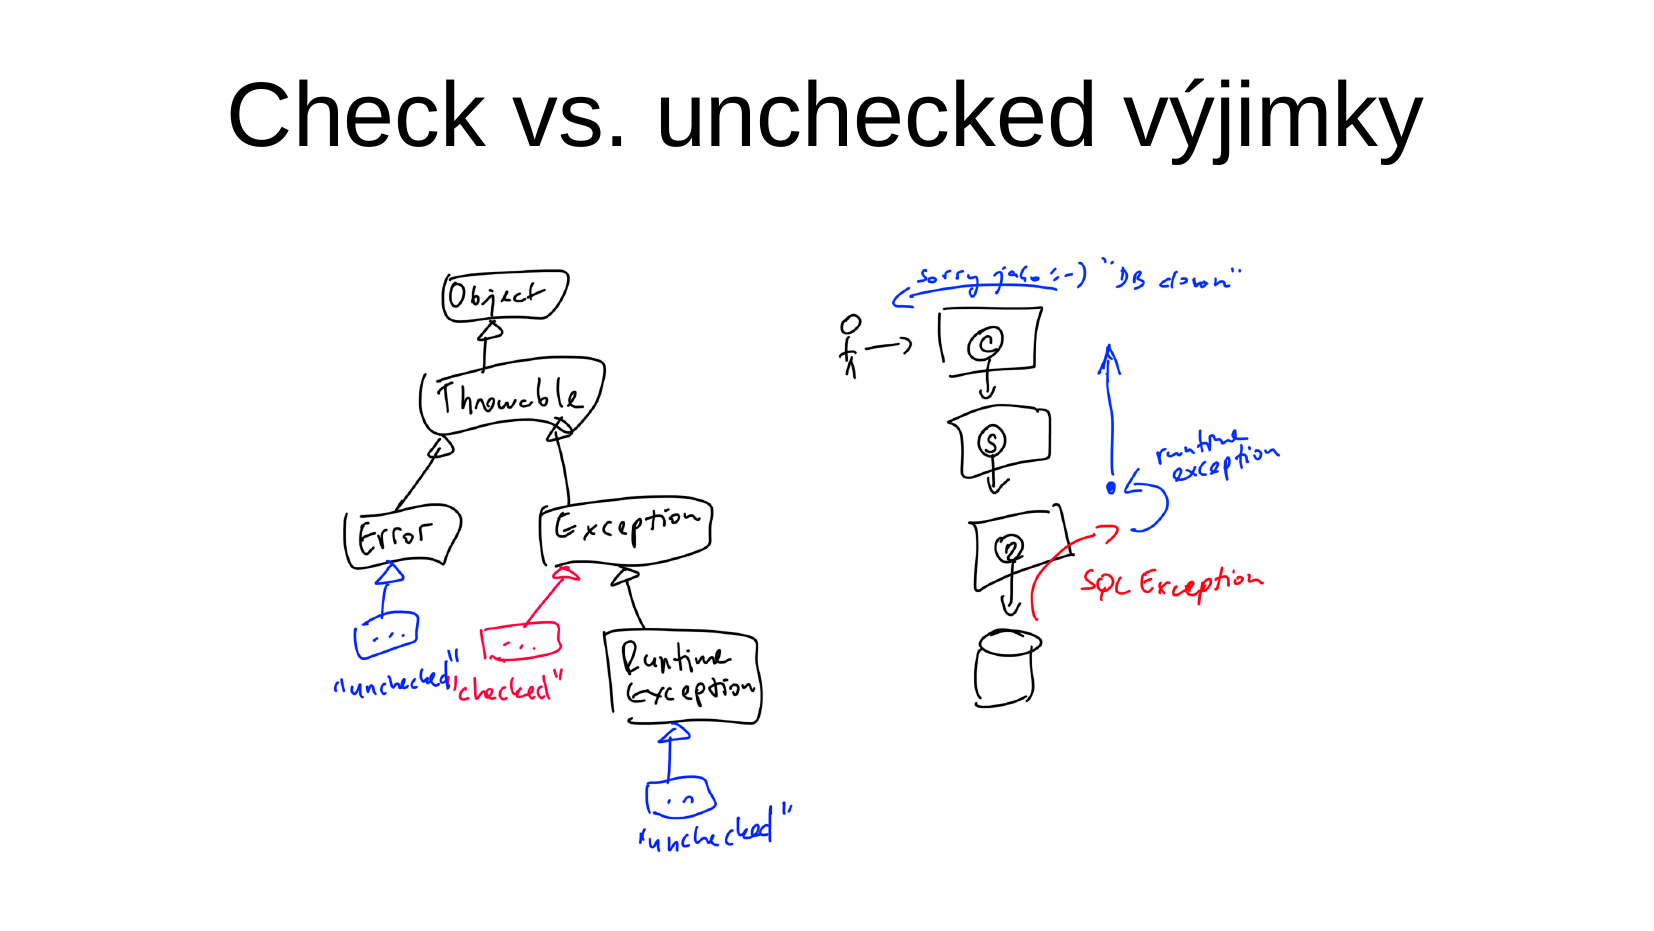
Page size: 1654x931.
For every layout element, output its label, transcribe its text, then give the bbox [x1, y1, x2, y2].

picture [262, 217, 1423, 914]
title Check vs. unchecked výjimky [82, 37, 1571, 193]
